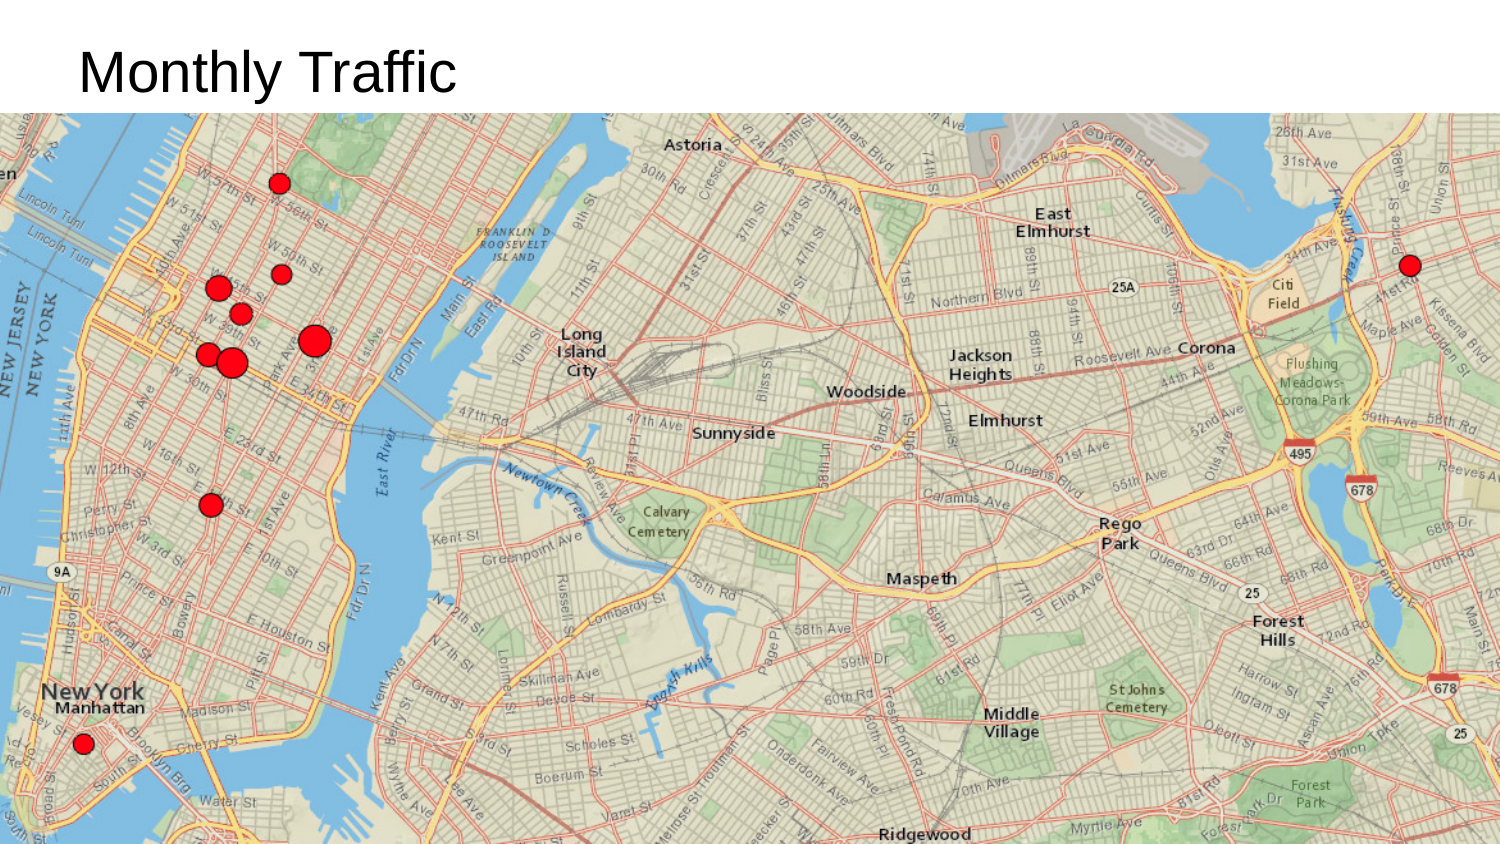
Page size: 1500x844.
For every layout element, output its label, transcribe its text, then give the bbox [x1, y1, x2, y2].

title Monthly Traffic [63, 19, 782, 113]
picture [0, 113, 1500, 844]
